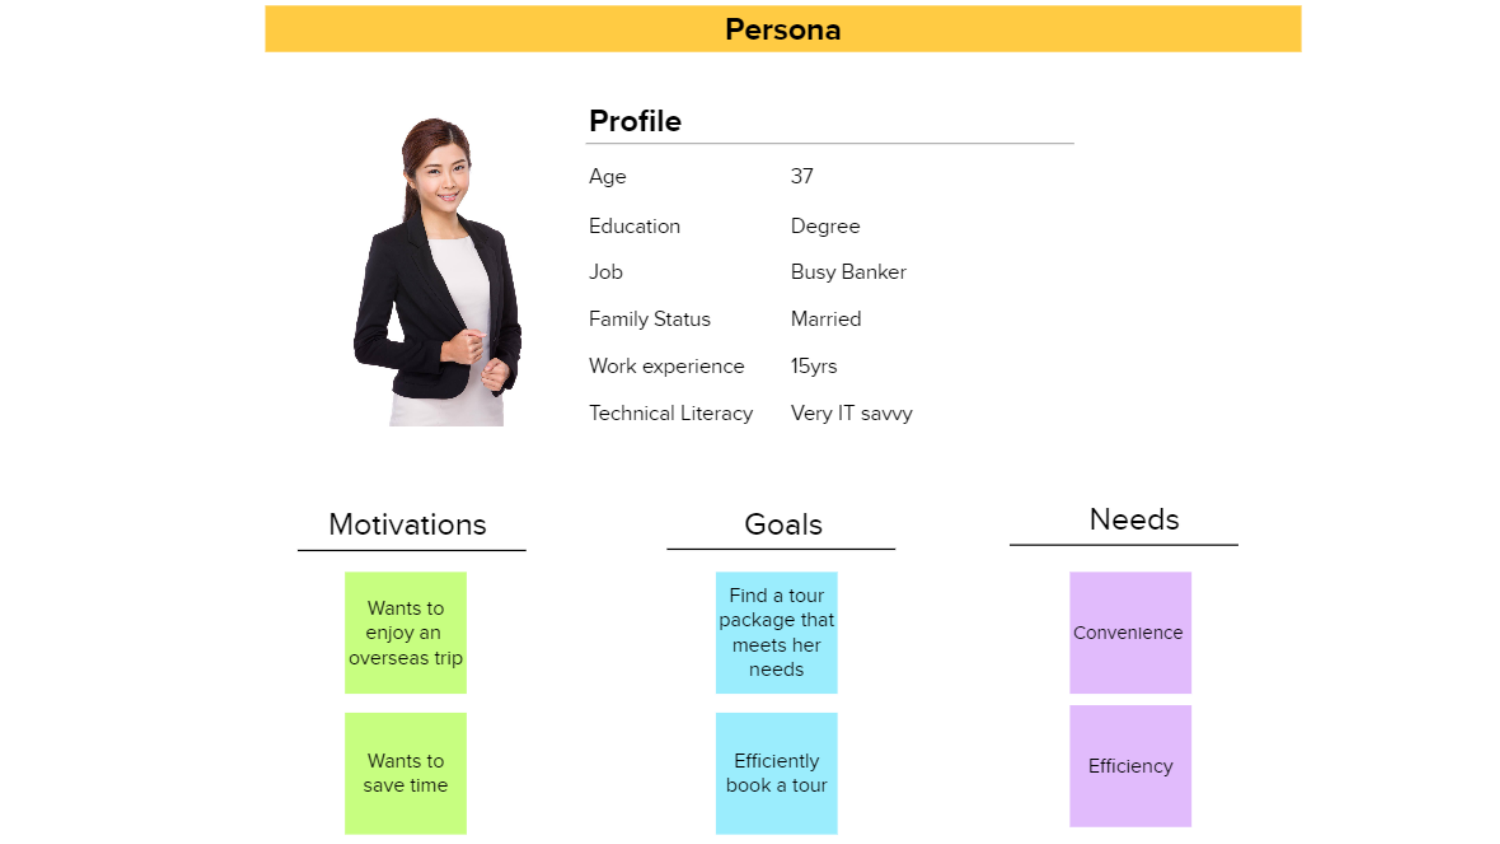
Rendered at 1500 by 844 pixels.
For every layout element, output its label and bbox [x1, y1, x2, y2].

picture [261, 0, 1306, 844]
